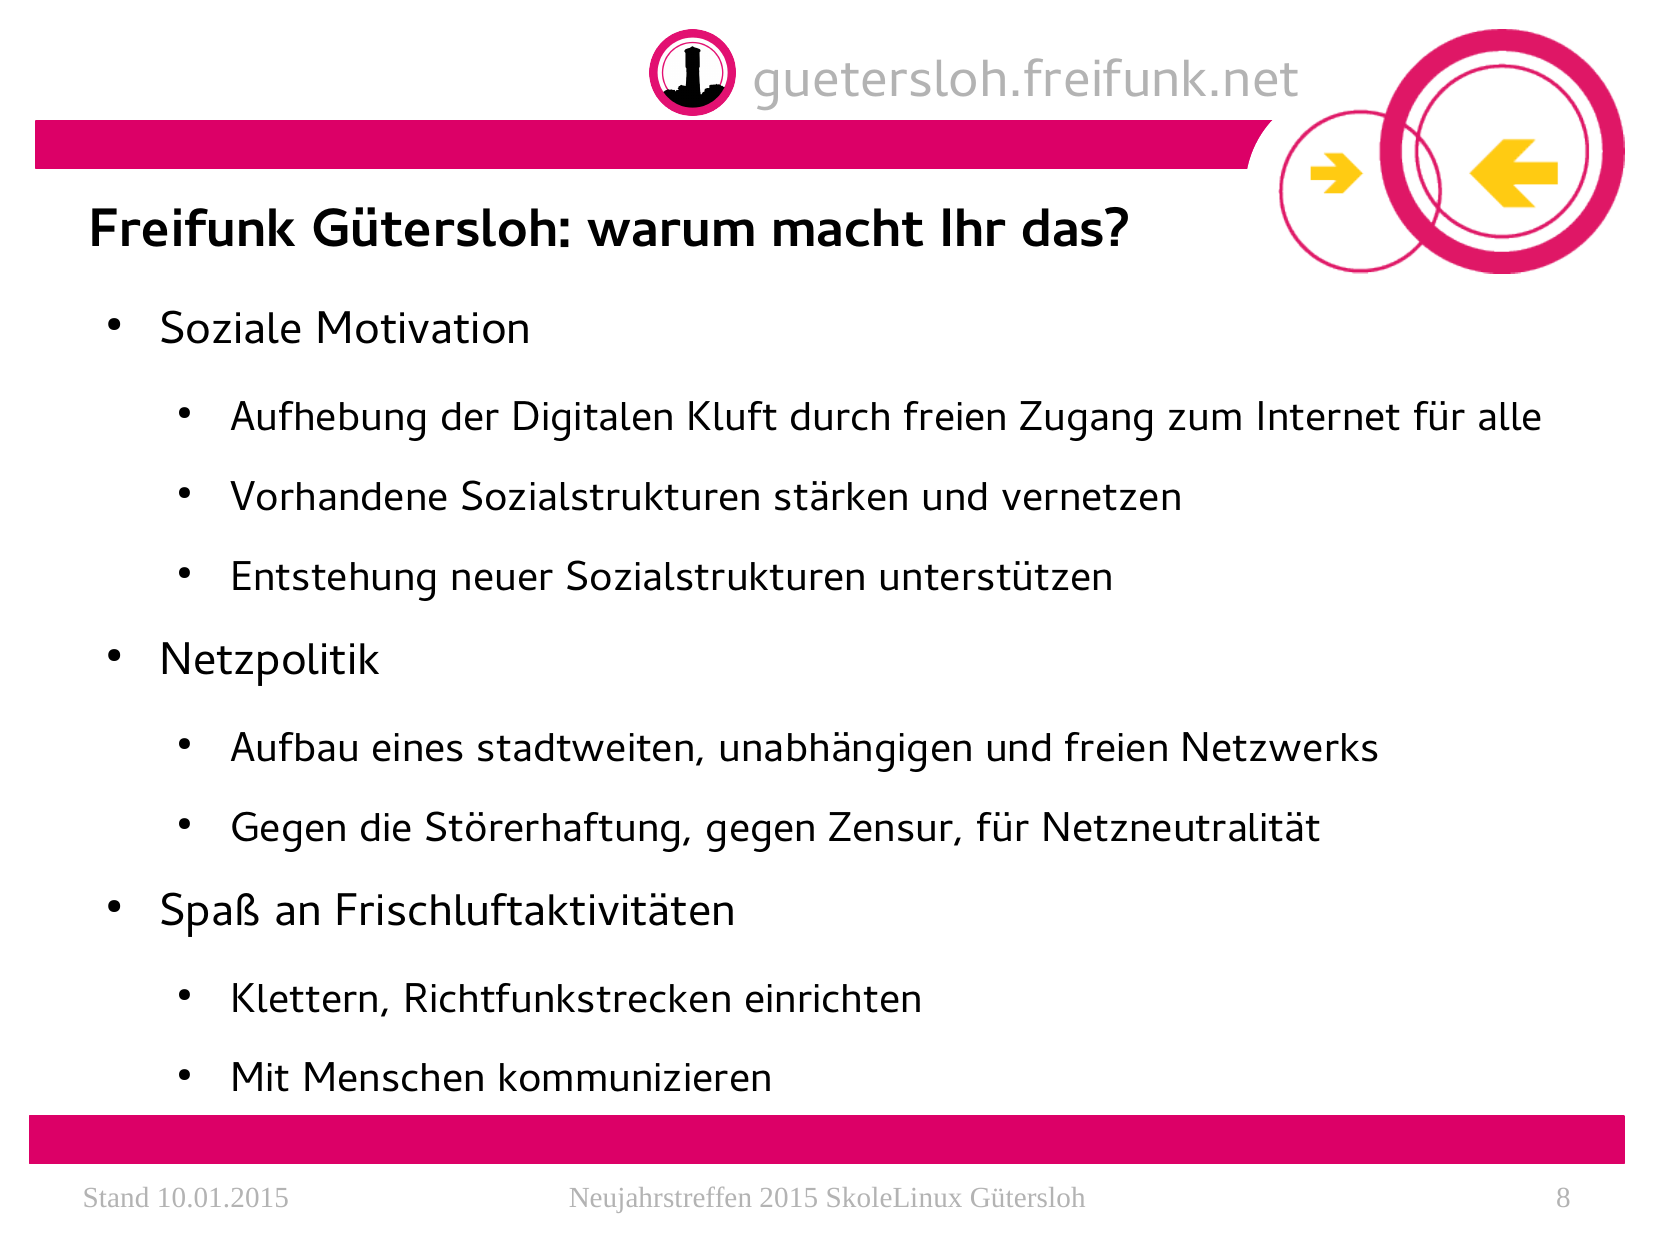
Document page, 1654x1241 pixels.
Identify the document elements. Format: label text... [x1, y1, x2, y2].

picture [649, 29, 736, 116]
picture [1278, 29, 1625, 274]
list Soziale Motivation Aufhebung der Digitalen Kluft durch freien Zugang zum Internet für alle Vorhandene Sozialstrukturen stärken und vernetzen Entstehung neuer Sozialstrukturen unterstützen Netzpolitik Aufbau eines stadtweiten, unabhängigen und freien Netzwerks Gegen die Störerhaftung, gegen Zensur, für Netzneutralität Spaß an Frischluftaktivitäten Klettern, Richtfunkstrecken einrichten Mit Menschen kommunizieren [88, 295, 1565, 1105]
title Freifunk Gütersloh: warum macht Ihr das? [88, 160, 1182, 295]
